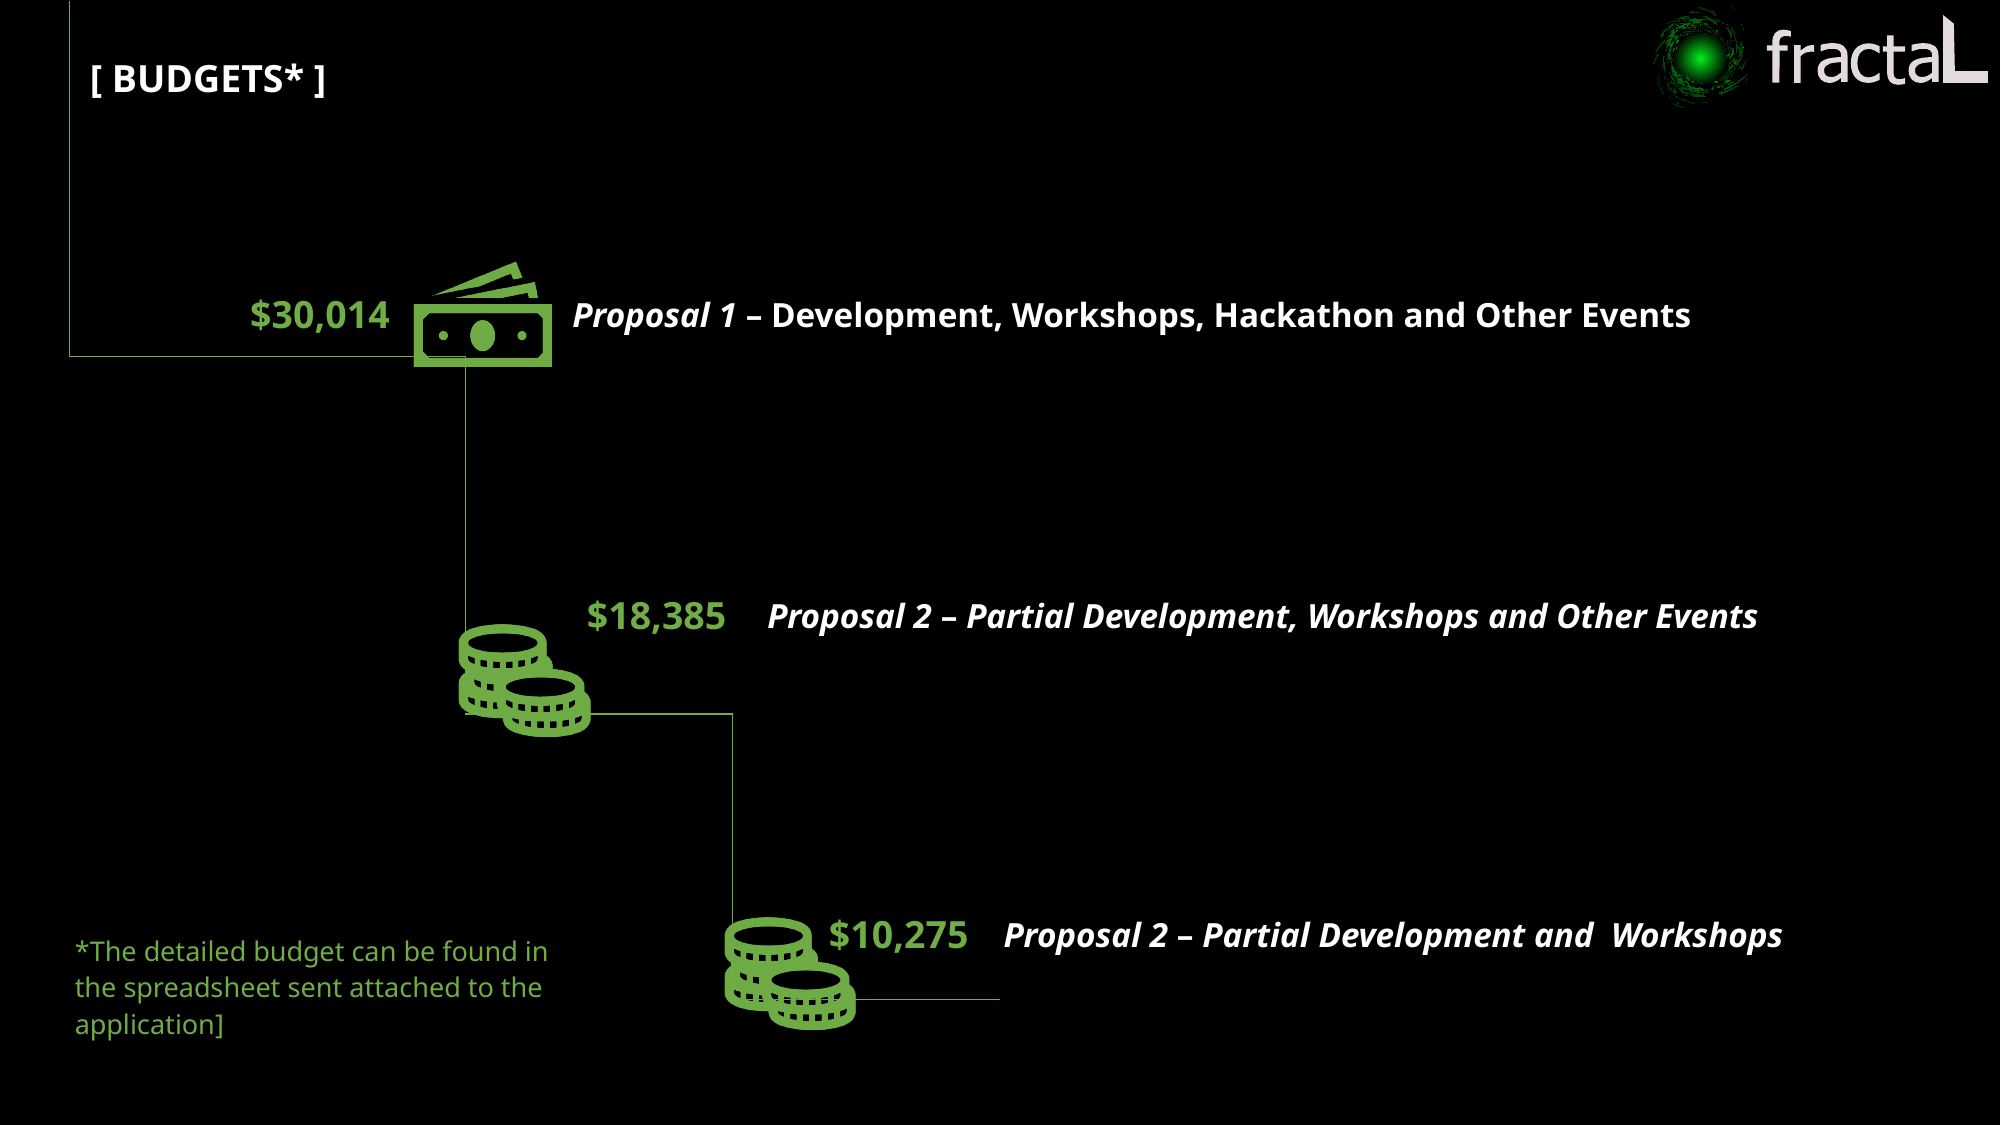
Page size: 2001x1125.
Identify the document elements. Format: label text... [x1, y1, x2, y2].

picture [1653, 5, 1988, 108]
text_box Proposal 2 – Partial Development, Workshops and Other Events [752, 586, 1882, 647]
picture [407, 241, 558, 392]
text_box $18,385 [572, 582, 753, 644]
text_box [ budgets* ] [75, 45, 391, 106]
picture [712, 898, 862, 1049]
text_box $10,275 [814, 901, 995, 963]
text_box *The detailed budget can be found in the spreadsheet sent attached to the application] [60, 924, 586, 1060]
picture [446, 605, 597, 756]
text_box Proposal 1 – Development, Workshops, Hackathon and Other Events [557, 285, 1786, 346]
text_box $30,014 [235, 281, 416, 342]
text_box Proposal 2 – Partial Development and Workshops [988, 905, 1891, 966]
